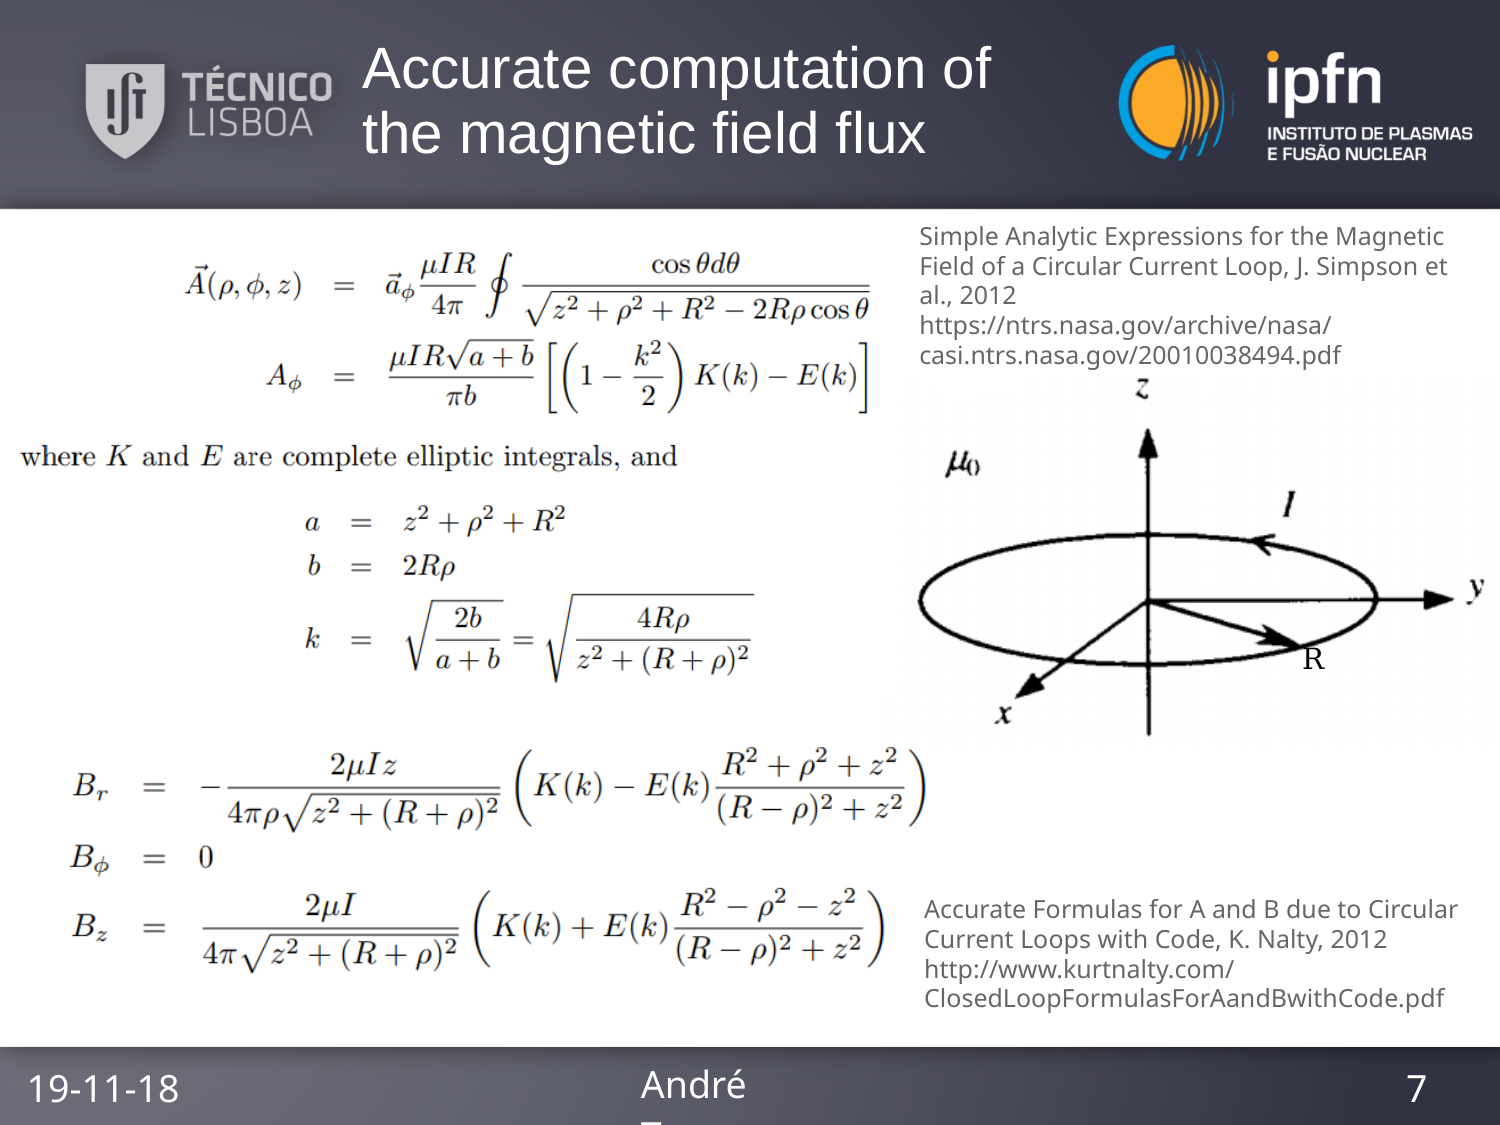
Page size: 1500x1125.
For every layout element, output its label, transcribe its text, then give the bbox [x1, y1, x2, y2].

picture [0, 0, 1500, 1125]
text_box Accurate Formulas for A and B due to Circular Current Loops with Code, K. Nalty, 2012 http://www.kurtnalty.com/ClosedLoopFormulasForAandBwithCode.pdf [909, 885, 1500, 1028]
text_box Simple Analytic Expressions for the Magnetic Field of a Circular Current Loop, J. Simpson et al., 2012 https://ntrs.nasa.gov/archive/nasa/casi.ntrs.nasa.gov/20010038494.pdf [904, 212, 1496, 355]
title Accurate computation of the magnetic field flux [362, 23, 1087, 178]
text_box R [1287, 638, 1347, 709]
